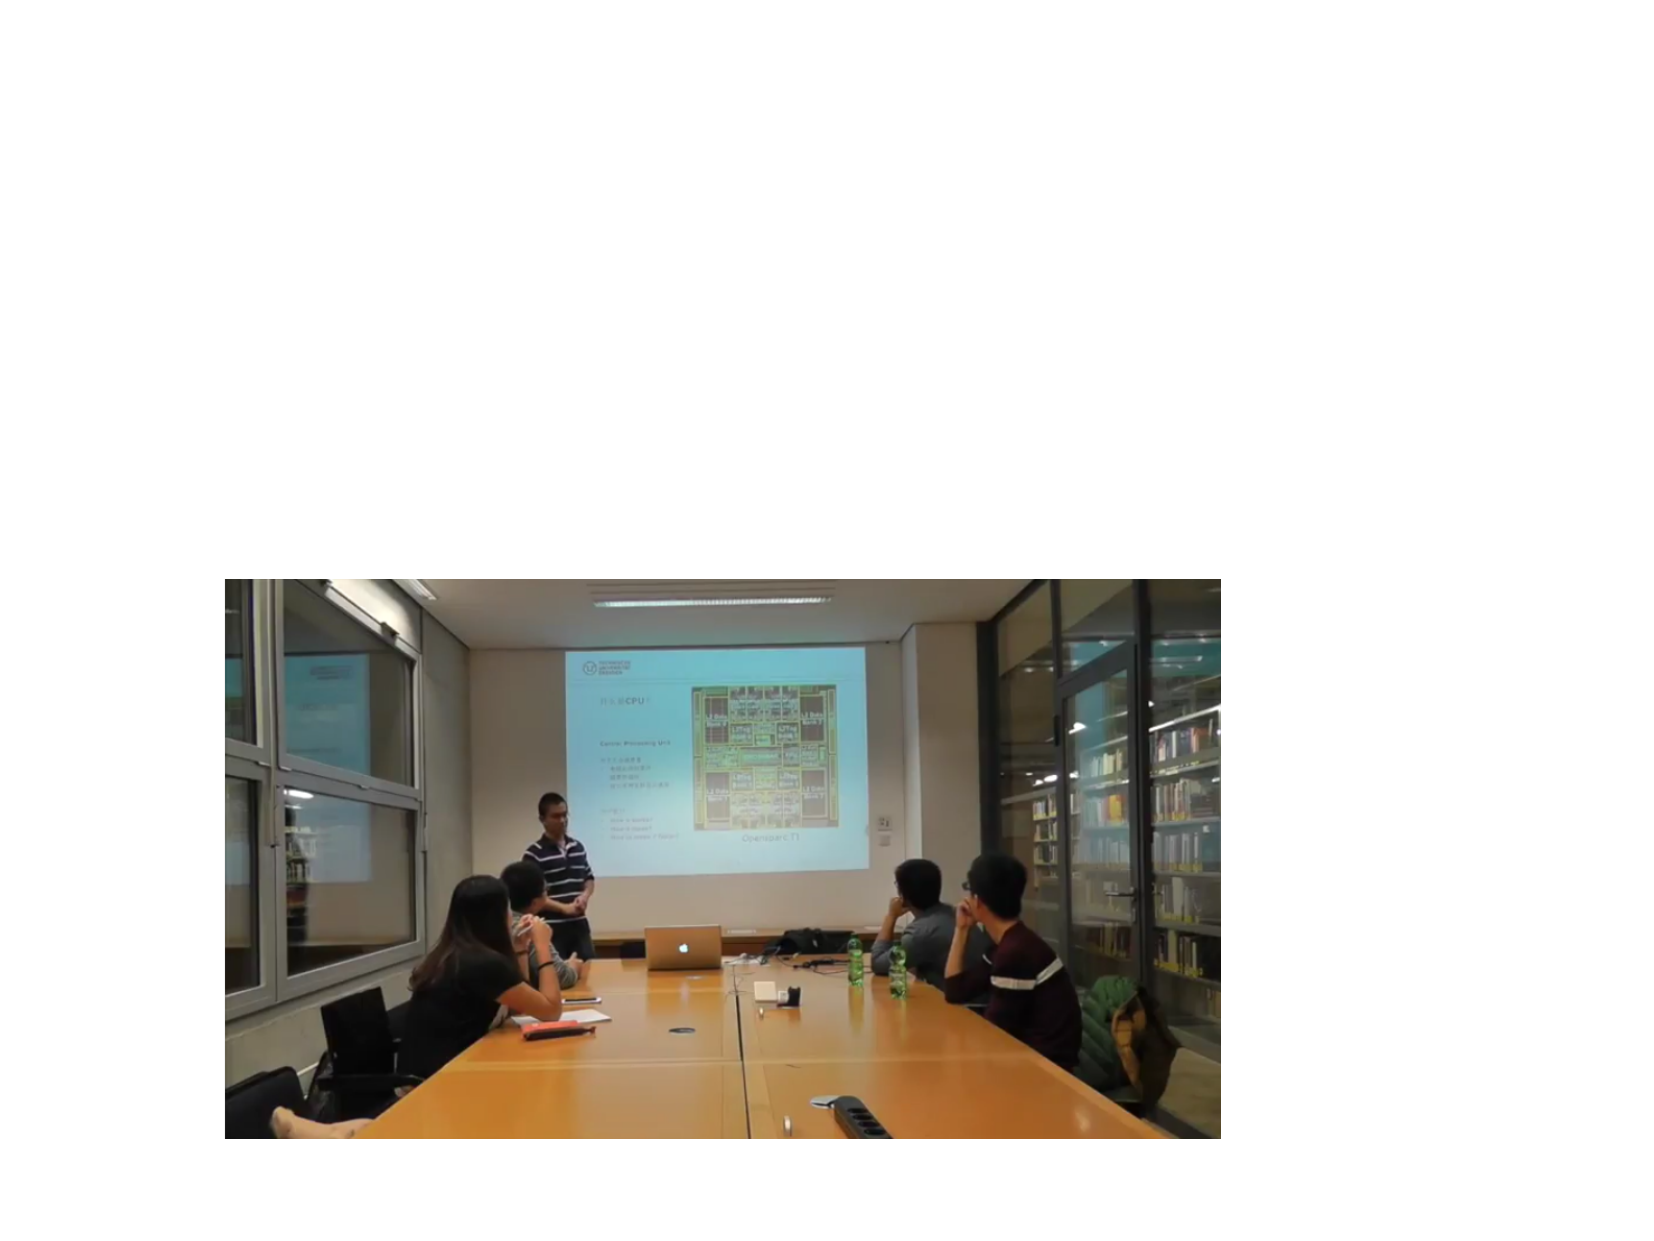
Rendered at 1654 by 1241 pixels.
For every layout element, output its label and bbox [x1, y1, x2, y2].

picture [224, 579, 1221, 1139]
